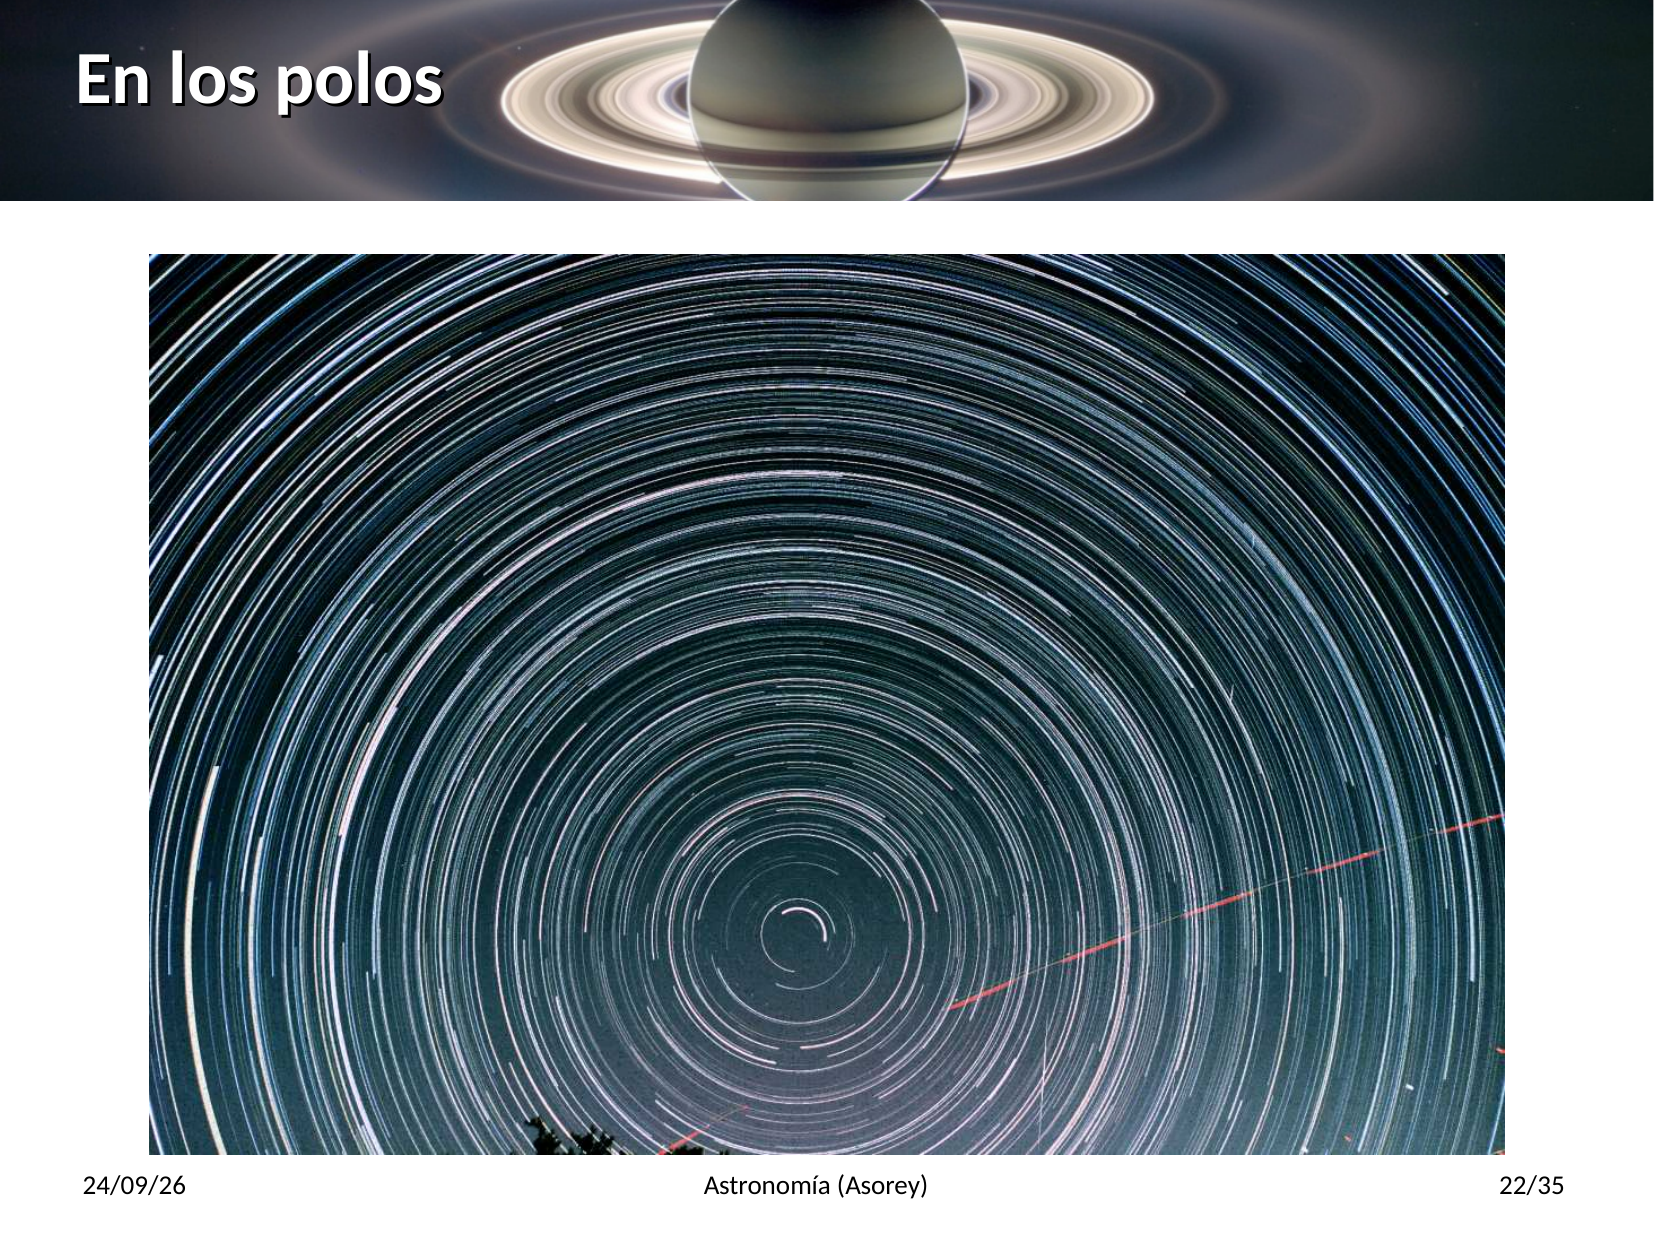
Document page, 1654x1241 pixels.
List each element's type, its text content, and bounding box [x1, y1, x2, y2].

title En los polos [75, 19, 1564, 151]
picture [149, 254, 1505, 1156]
picture [0, 0, 1654, 201]
